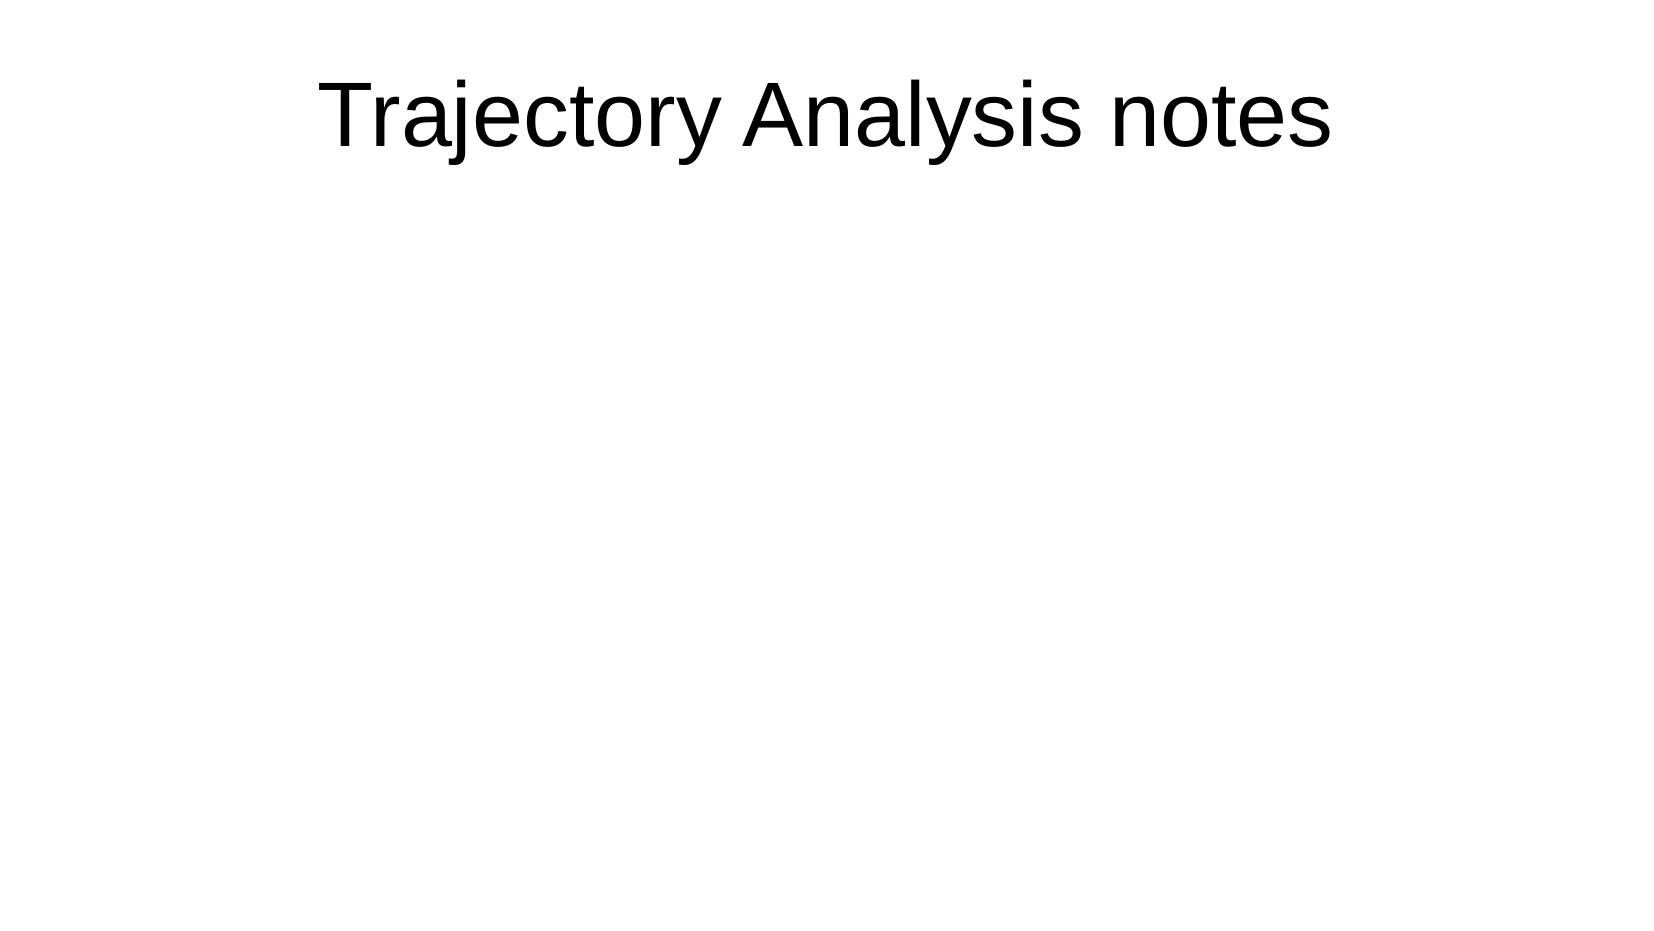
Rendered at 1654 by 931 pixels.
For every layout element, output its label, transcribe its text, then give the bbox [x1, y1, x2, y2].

title Trajectory Analysis notes [82, 37, 1571, 193]
